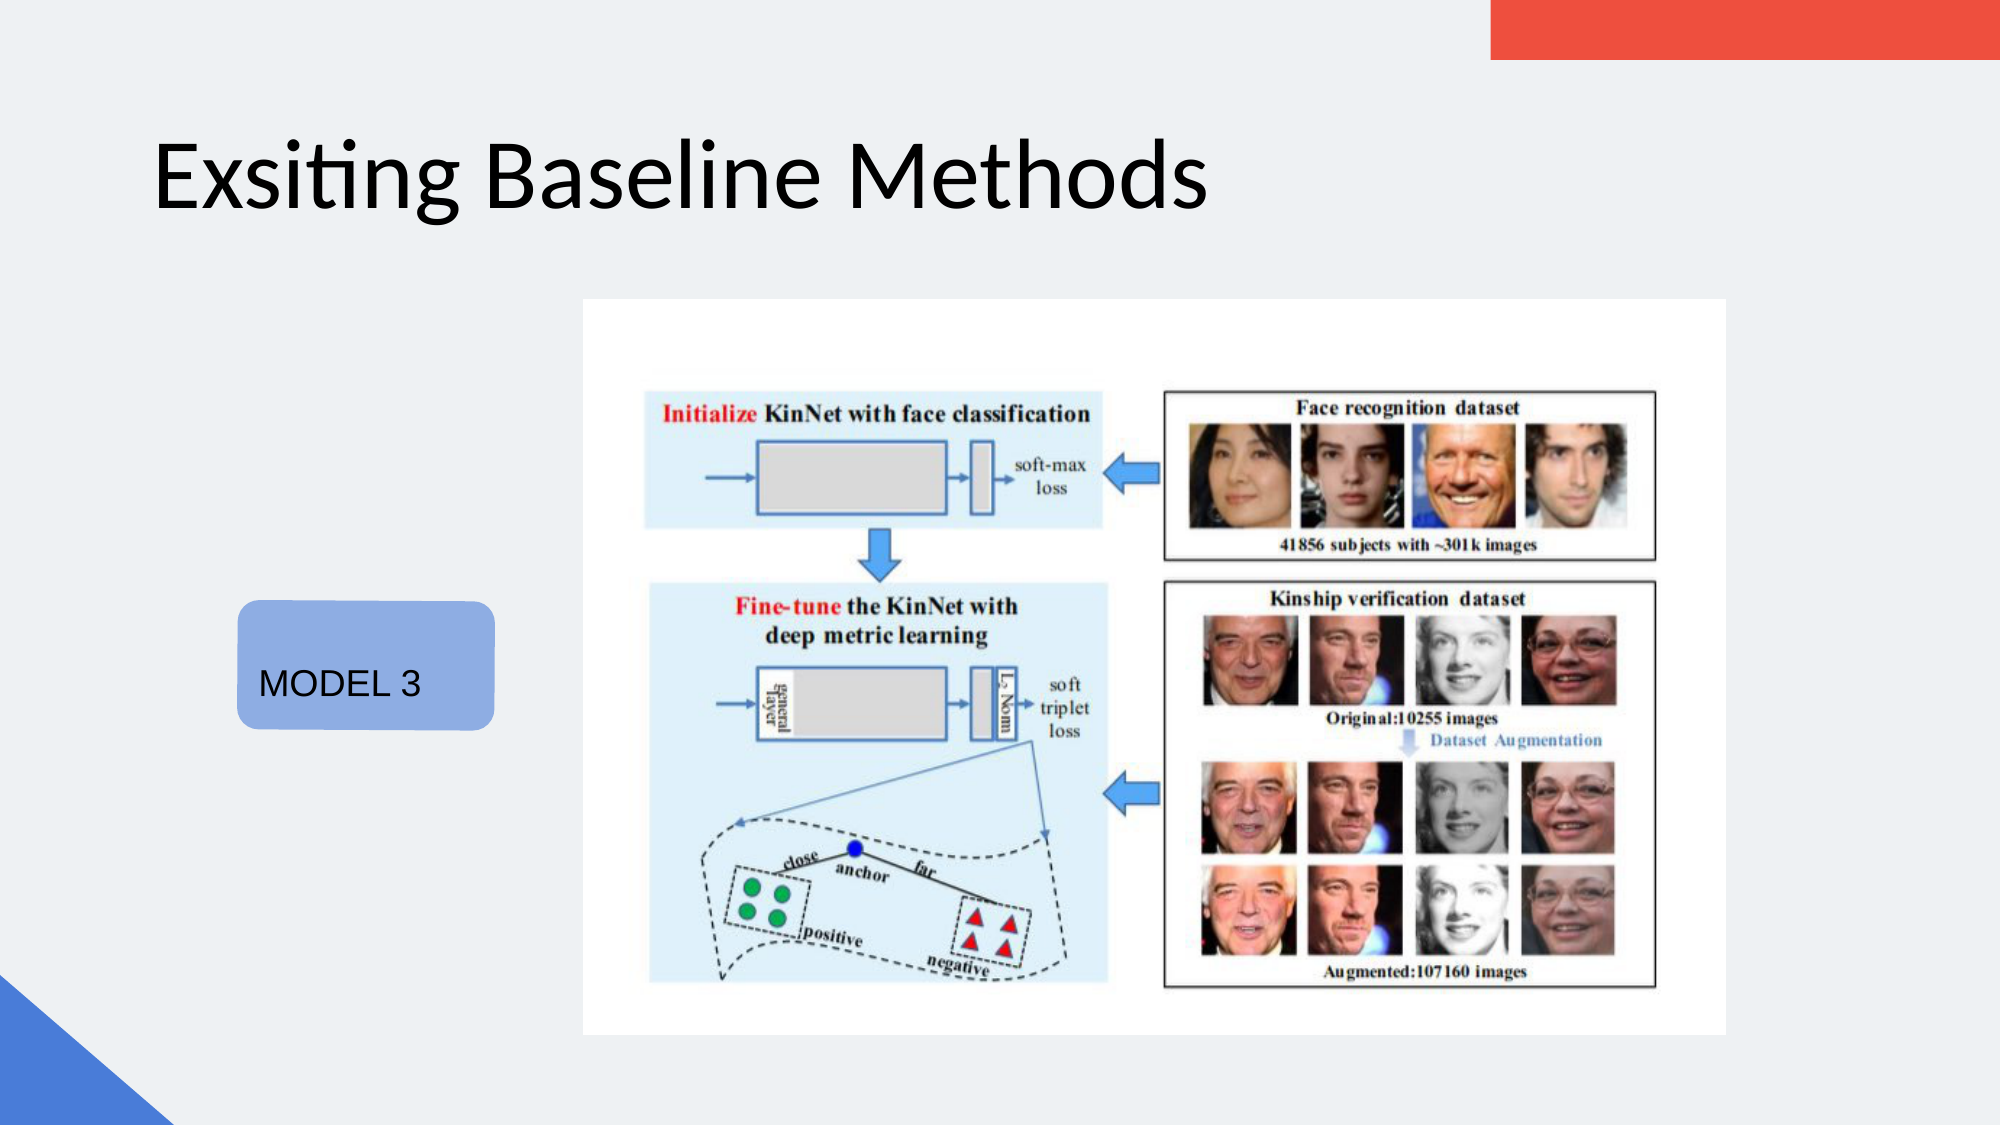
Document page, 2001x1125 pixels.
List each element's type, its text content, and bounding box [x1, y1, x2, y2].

picture [583, 299, 1726, 1036]
text_box [0, 974, 174, 1125]
title Exsiting Baseline Methods [137, 59, 1863, 278]
text_box [1490, 0, 2000, 60]
text_box MODEL 3 [237, 600, 495, 731]
